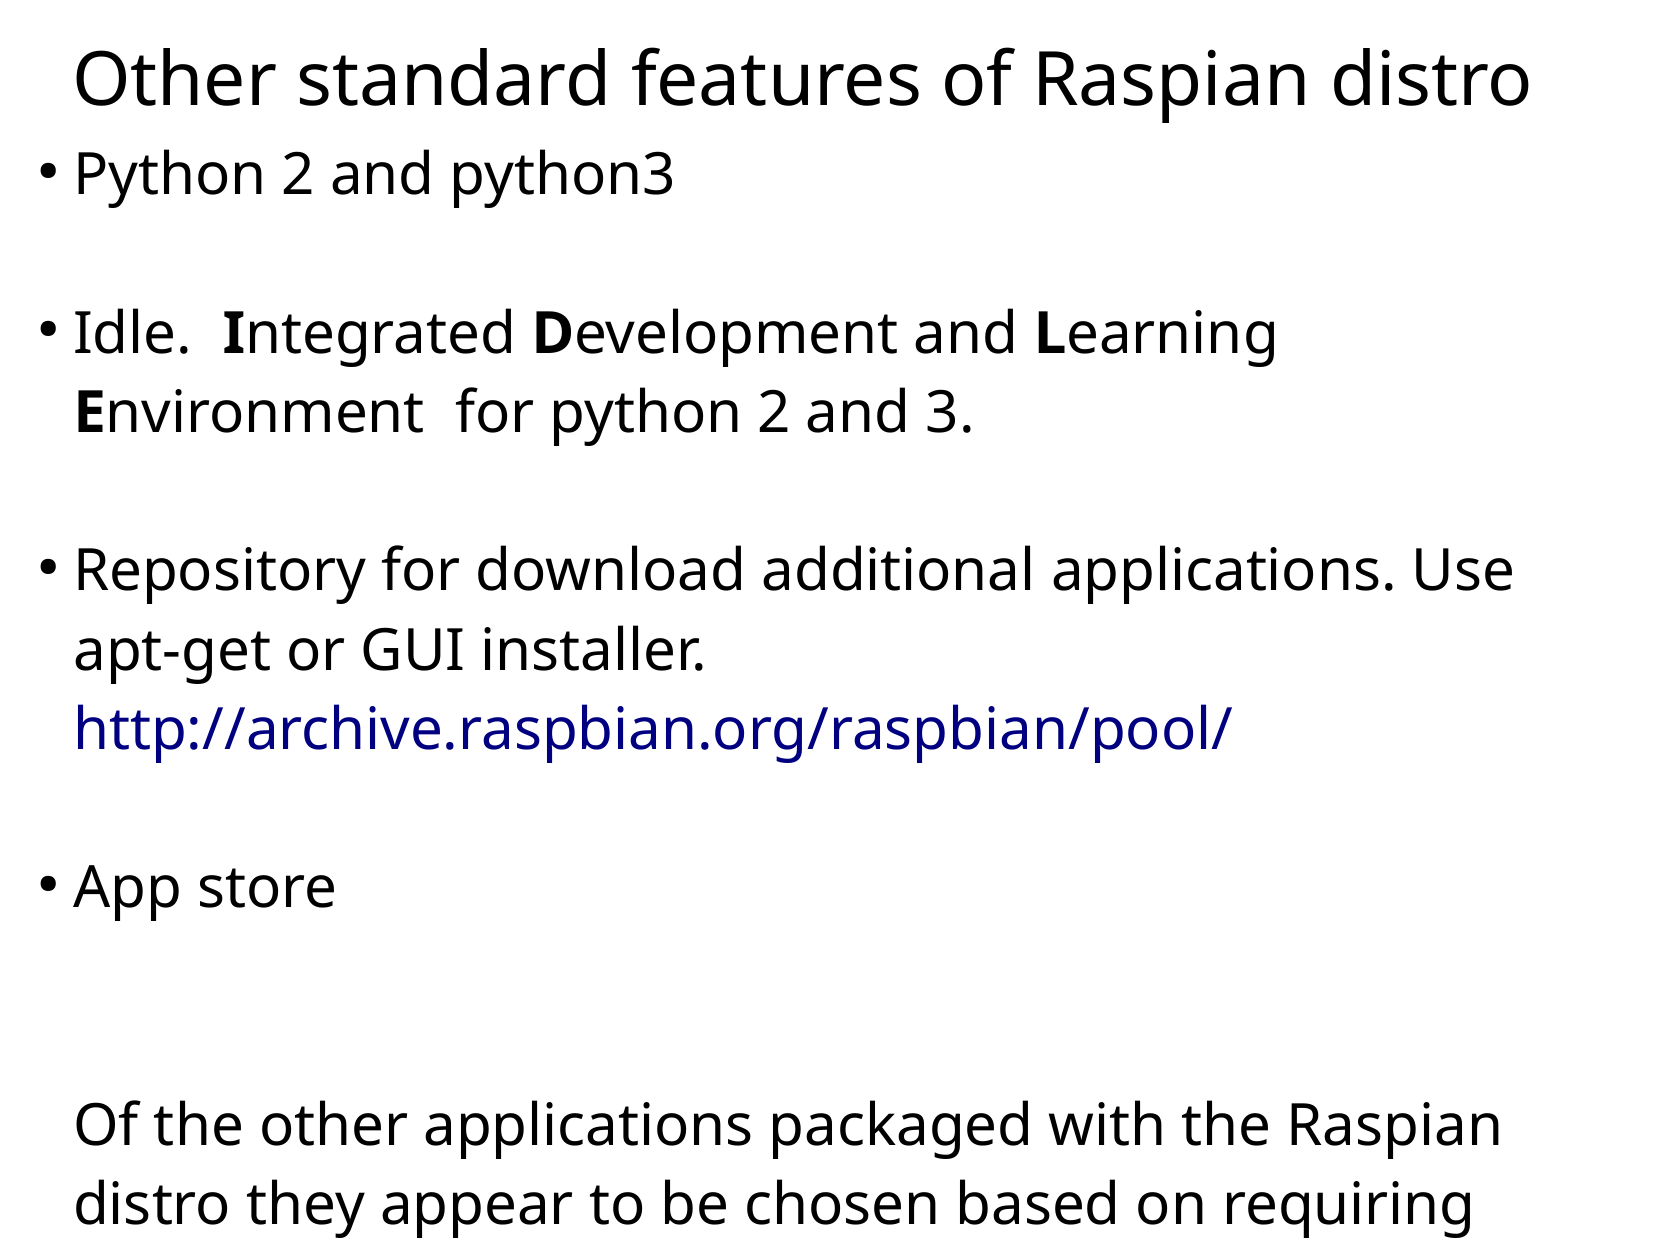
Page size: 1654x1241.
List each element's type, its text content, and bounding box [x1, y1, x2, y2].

title Other standard features of Raspian distro [59, 35, 1548, 118]
subtitle Python 2 and python3 Idle. Integrated Development and Learning Environment for python 2 and 3. Repository for download additional applications. Use apt-get or GUI installer. http://archive.raspbian.org/raspbian/pool/ App store Of the other applications packaged with the Raspian distro they appear to be chosen based on requiring minimal memory, so functionality is often lacking. [37, 132, 1621, 1217]
